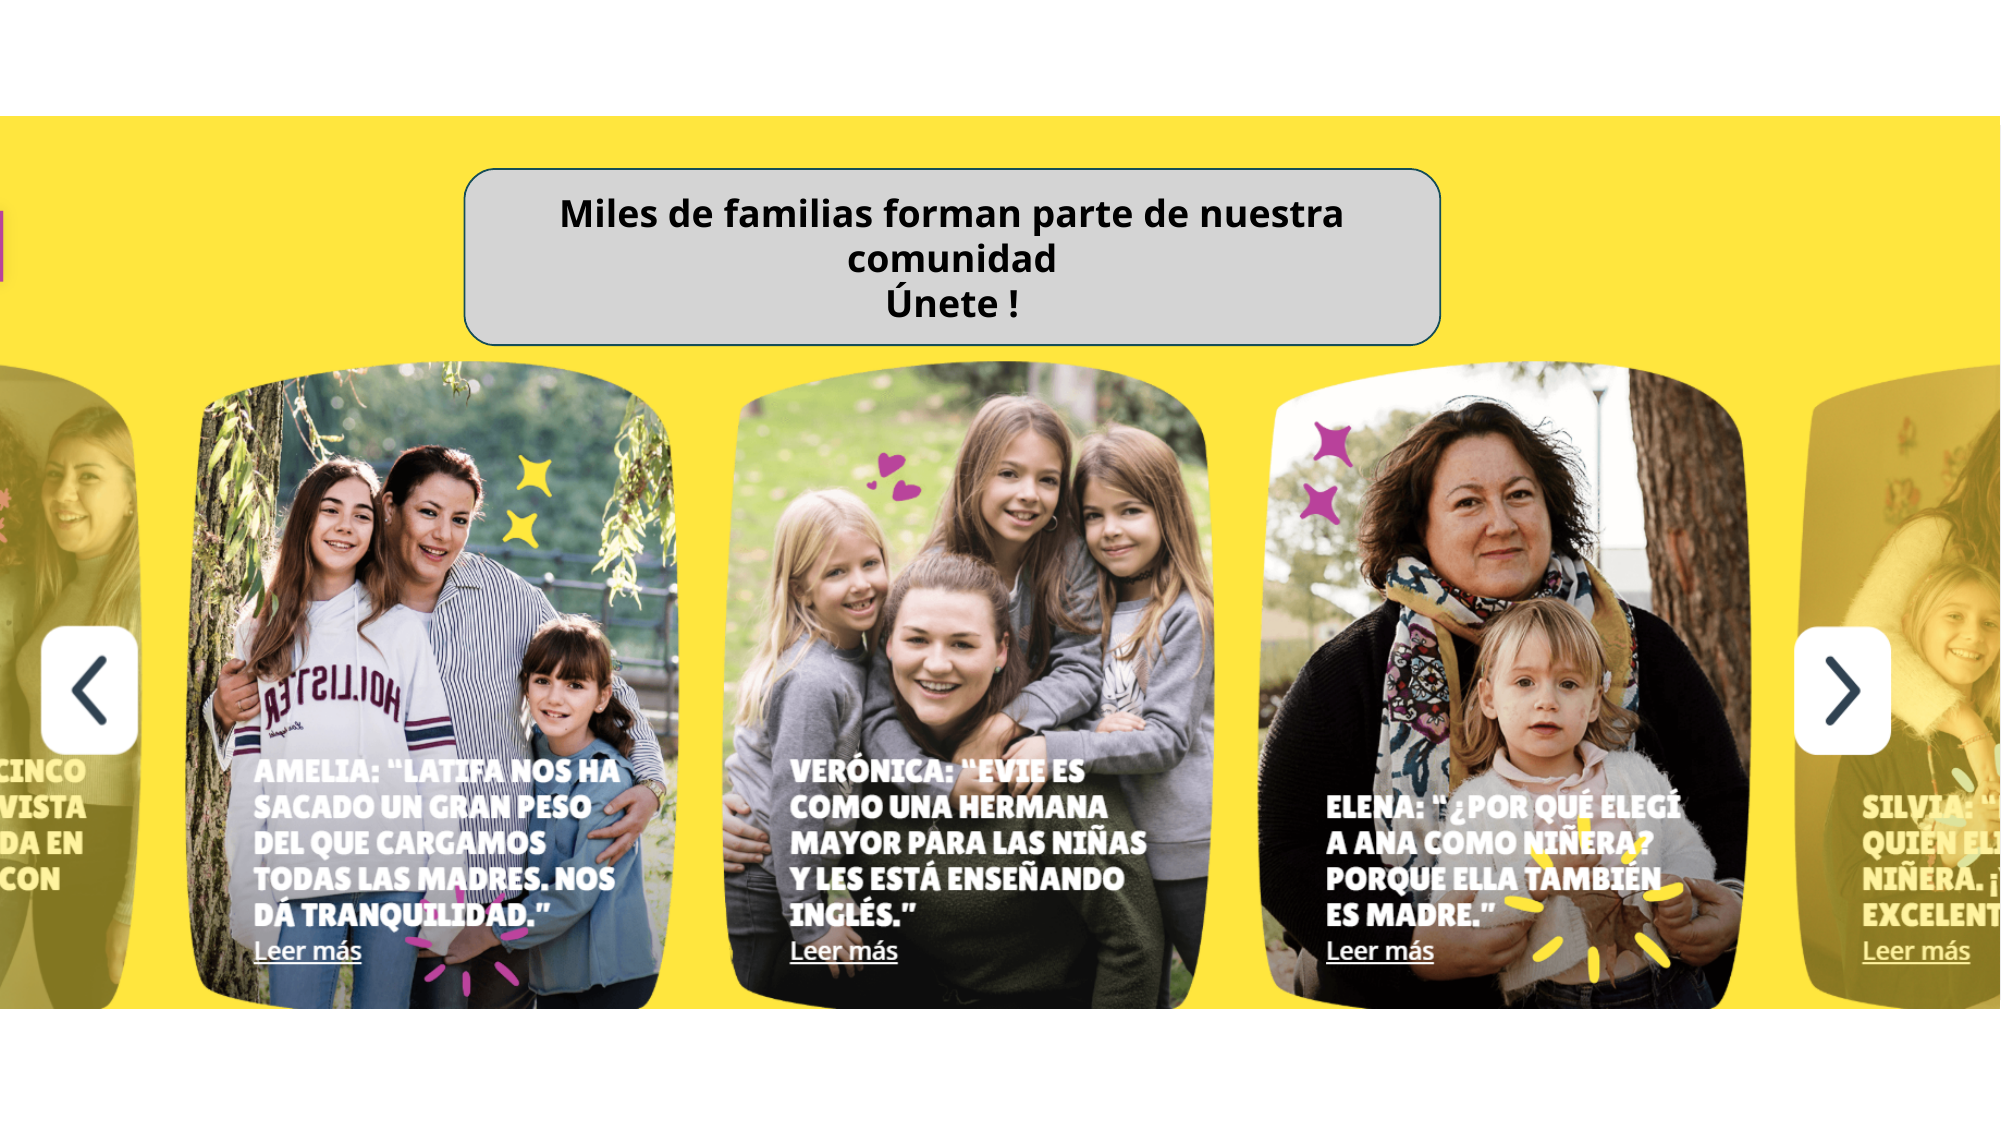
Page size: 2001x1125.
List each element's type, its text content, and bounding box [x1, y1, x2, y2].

text_box Miles de familias forman parte de nuestra comunidad Únete ! [464, 169, 1441, 346]
picture [0, 116, 2000, 1009]
